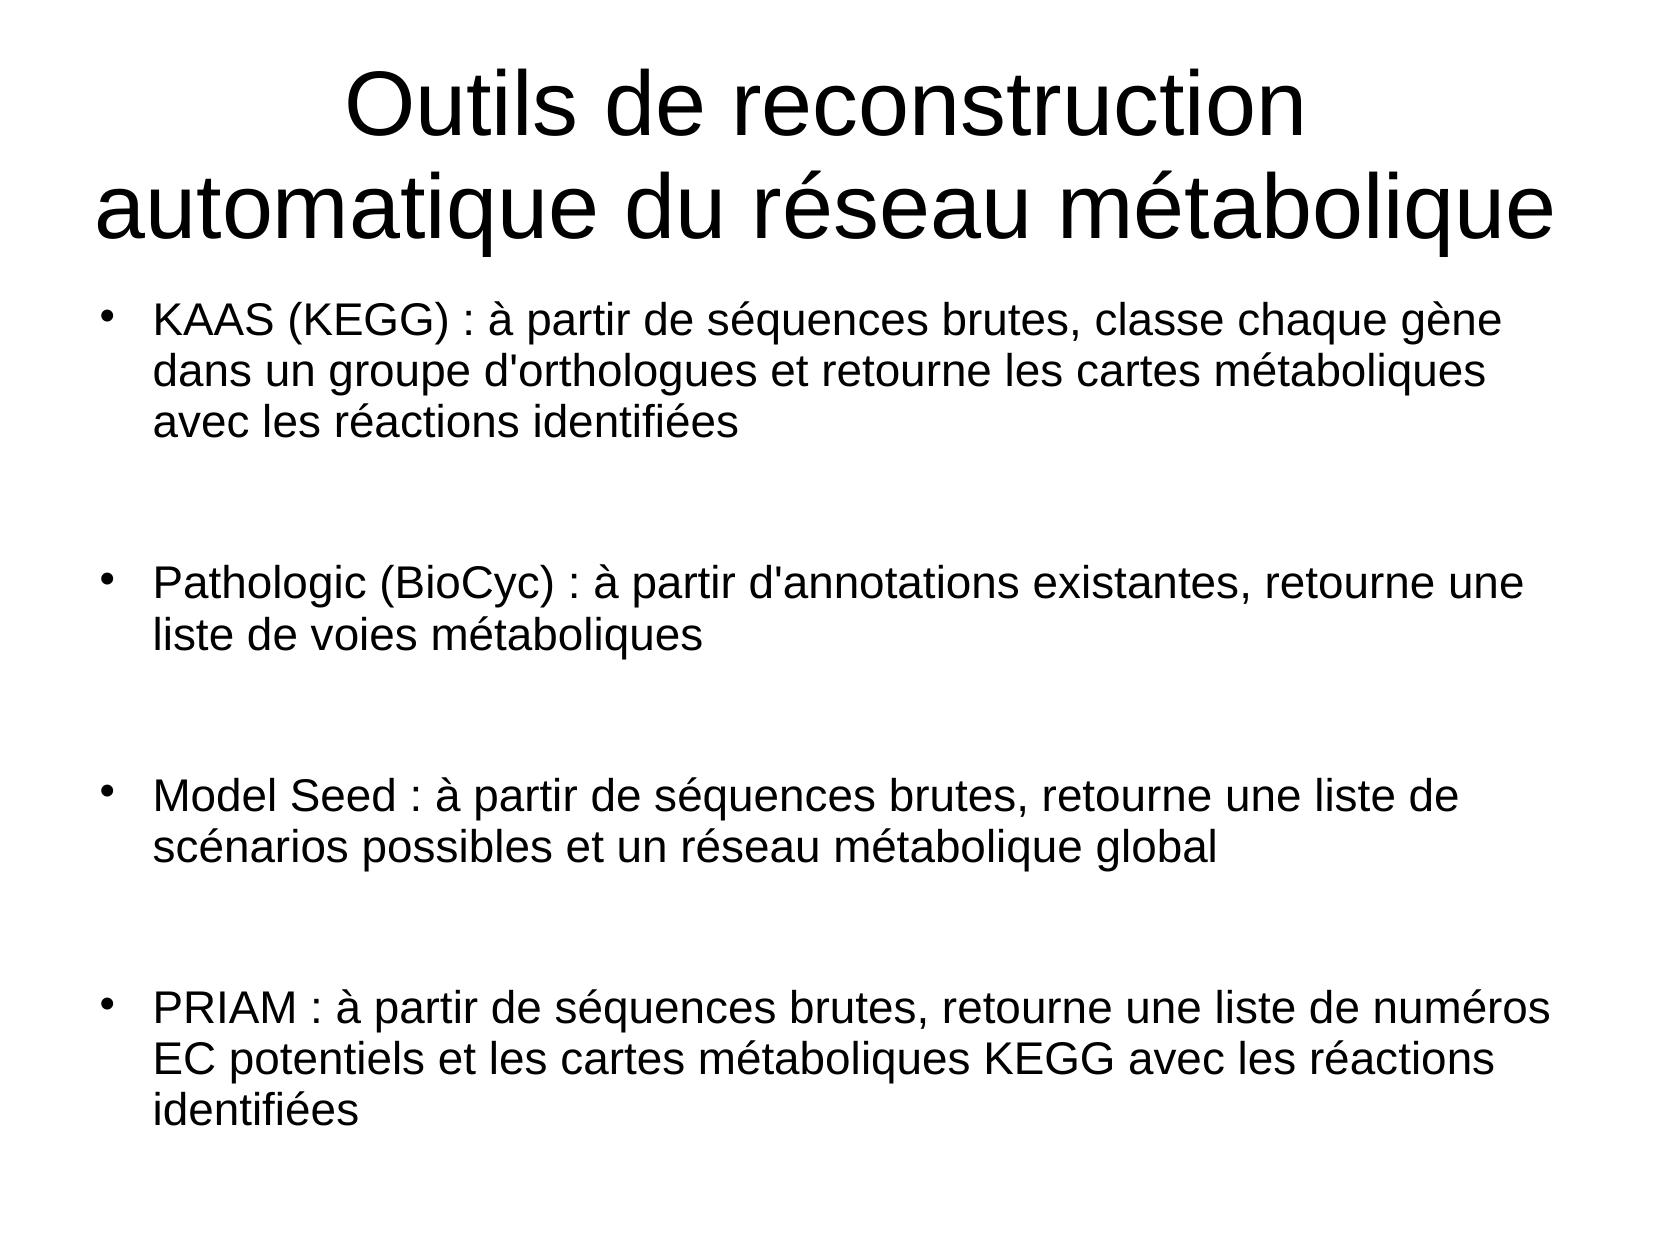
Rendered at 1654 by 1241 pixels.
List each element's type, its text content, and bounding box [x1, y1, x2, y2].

title Outils de reconstruction automatique du réseau métabolique [82, 47, 1571, 259]
list KAAS (KEGG) : à partir de séquences brutes, classe chaque gène dans un groupe d'orthologues et retourne les cartes métaboliques avec les réactions identifiées Pathologic (BioCyc) : à partir d'annotations existantes, retourne une liste de voies métaboliques Model Seed : à partir de séquences brutes, retourne une liste de scénarios possibles et un réseau métabolique global PRIAM : à partir de séquences brutes, retourne une liste de numéros EC potentiels et les cartes métaboliques KEGG avec les réactions identifiées [82, 290, 1571, 1137]
